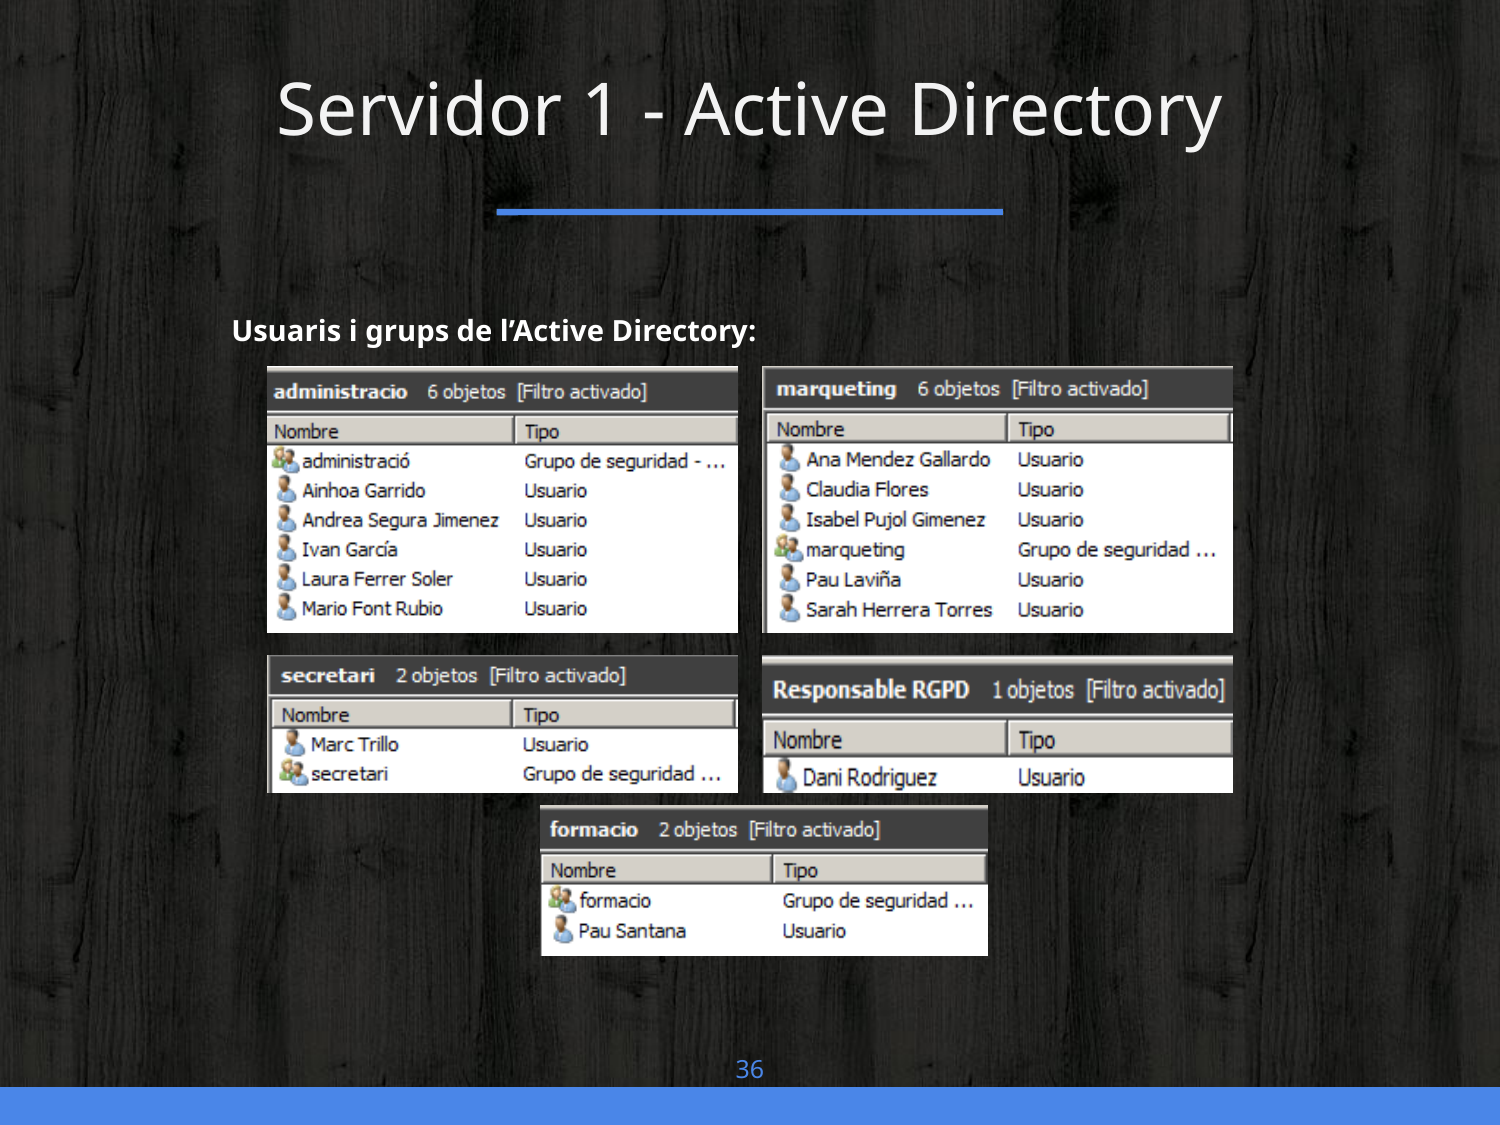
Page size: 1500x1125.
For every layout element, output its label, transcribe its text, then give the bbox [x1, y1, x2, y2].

text_box [0, 1087, 1500, 1125]
title Servidor 1 - Active Directory [75, 0, 1425, 213]
slide_number 36 [705, 1038, 795, 1087]
picture [0, 0, 1500, 1087]
text_box Usuaris i grups de l’Active Directory: [216, 297, 898, 367]
